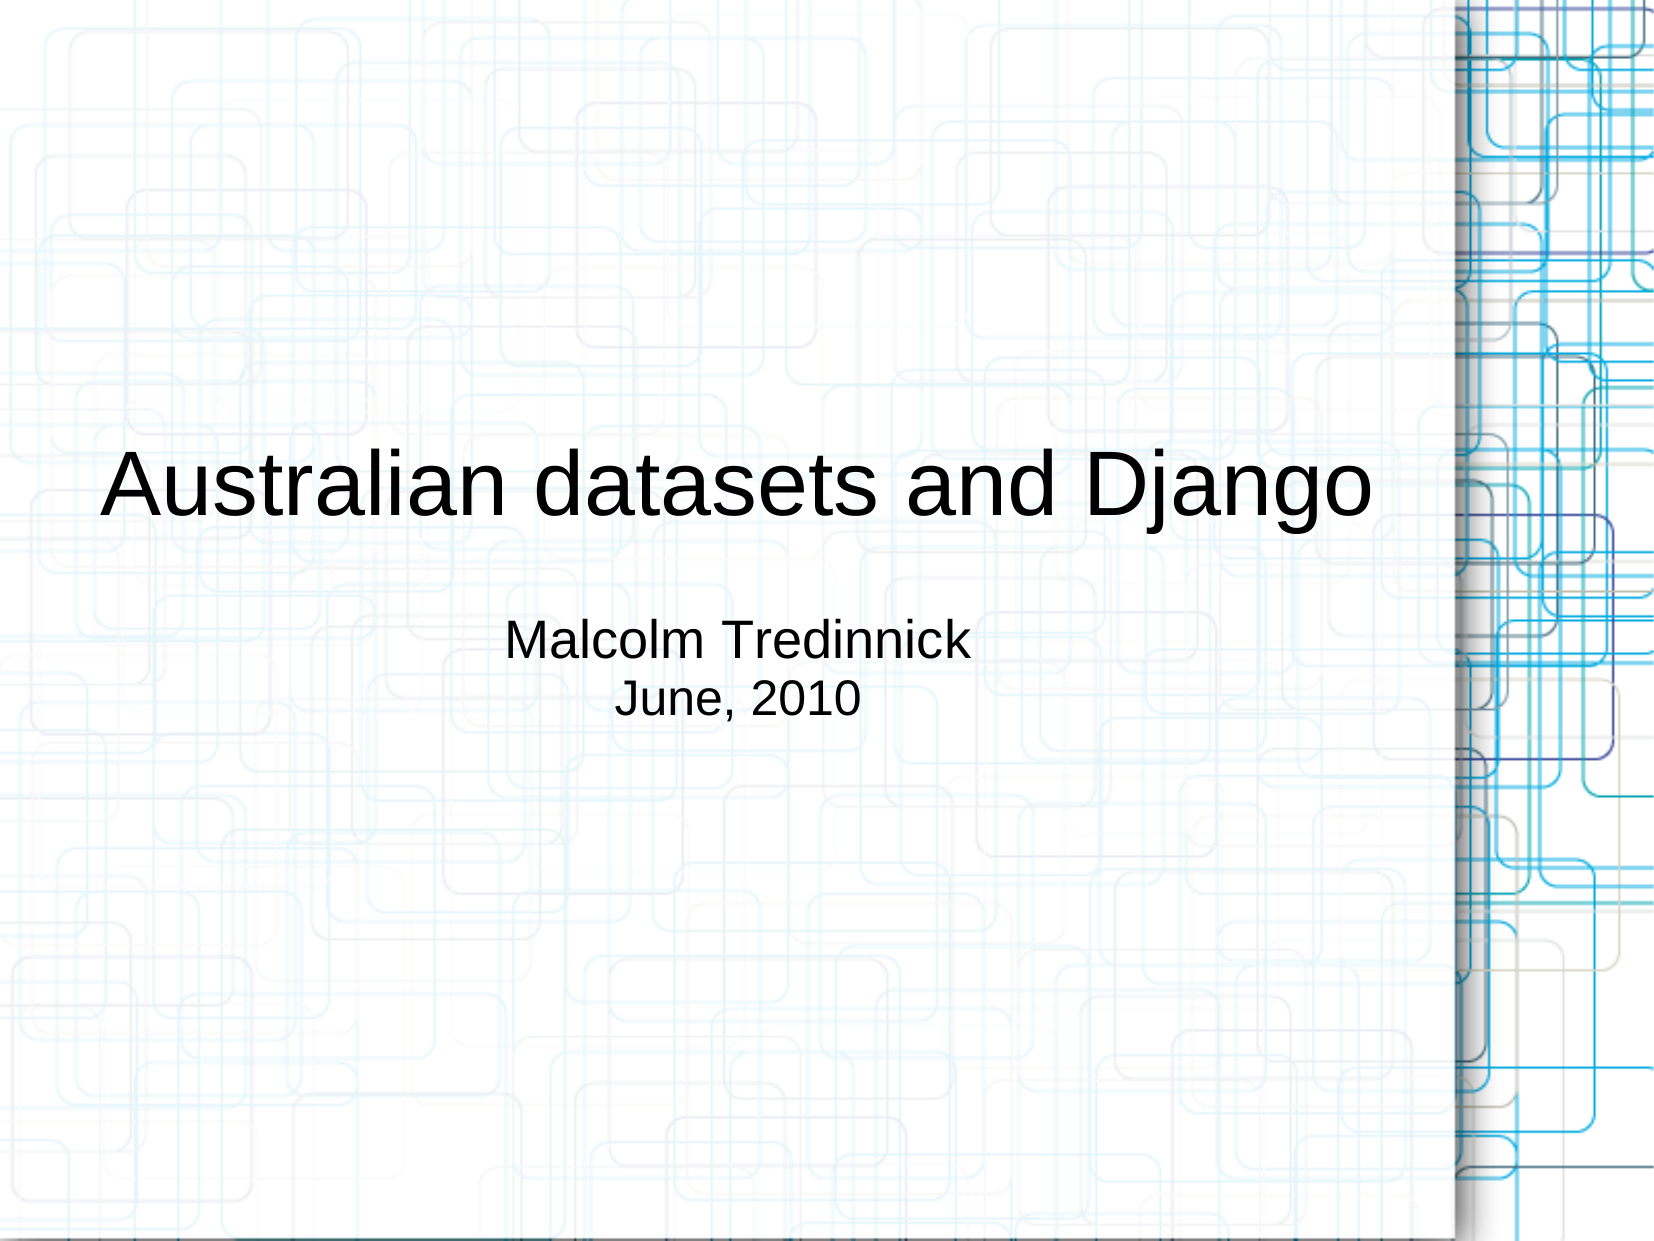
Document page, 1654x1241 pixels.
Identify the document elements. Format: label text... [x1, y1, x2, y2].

subtitle Australian datasets and Django Malcolm Tredinnick June, 2010 [59, 56, 1418, 1102]
picture [0, 0, 1654, 1241]
